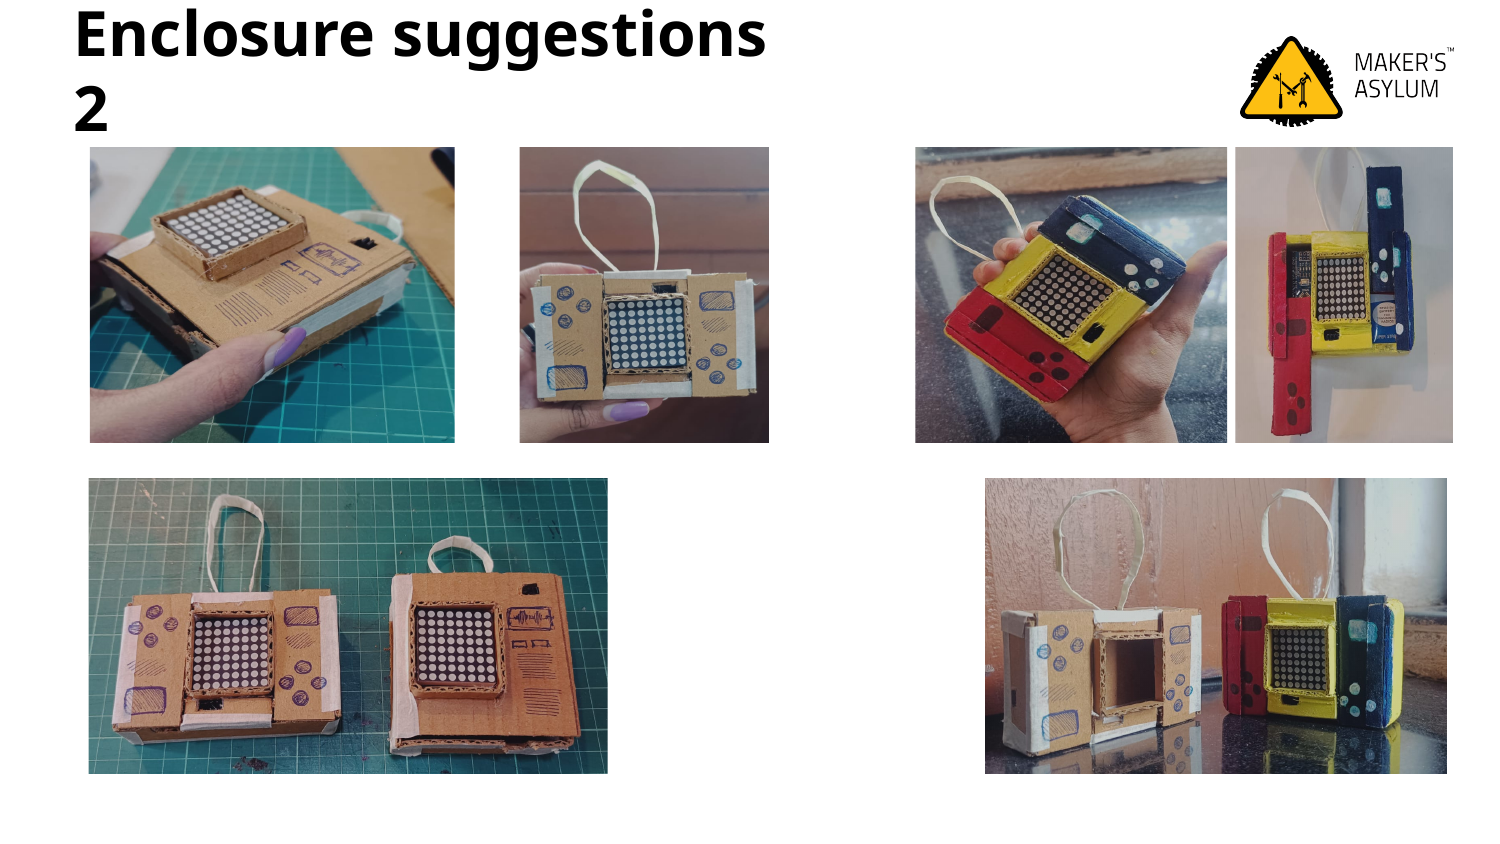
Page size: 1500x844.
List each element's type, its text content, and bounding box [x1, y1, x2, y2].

text_box Enclosure suggestions 2 [58, 11, 822, 127]
picture [88, 478, 608, 774]
picture [1240, 36, 1454, 128]
picture [1235, 147, 1453, 443]
picture [985, 478, 1447, 774]
picture [89, 147, 455, 443]
picture [519, 147, 769, 443]
picture [915, 147, 1228, 443]
